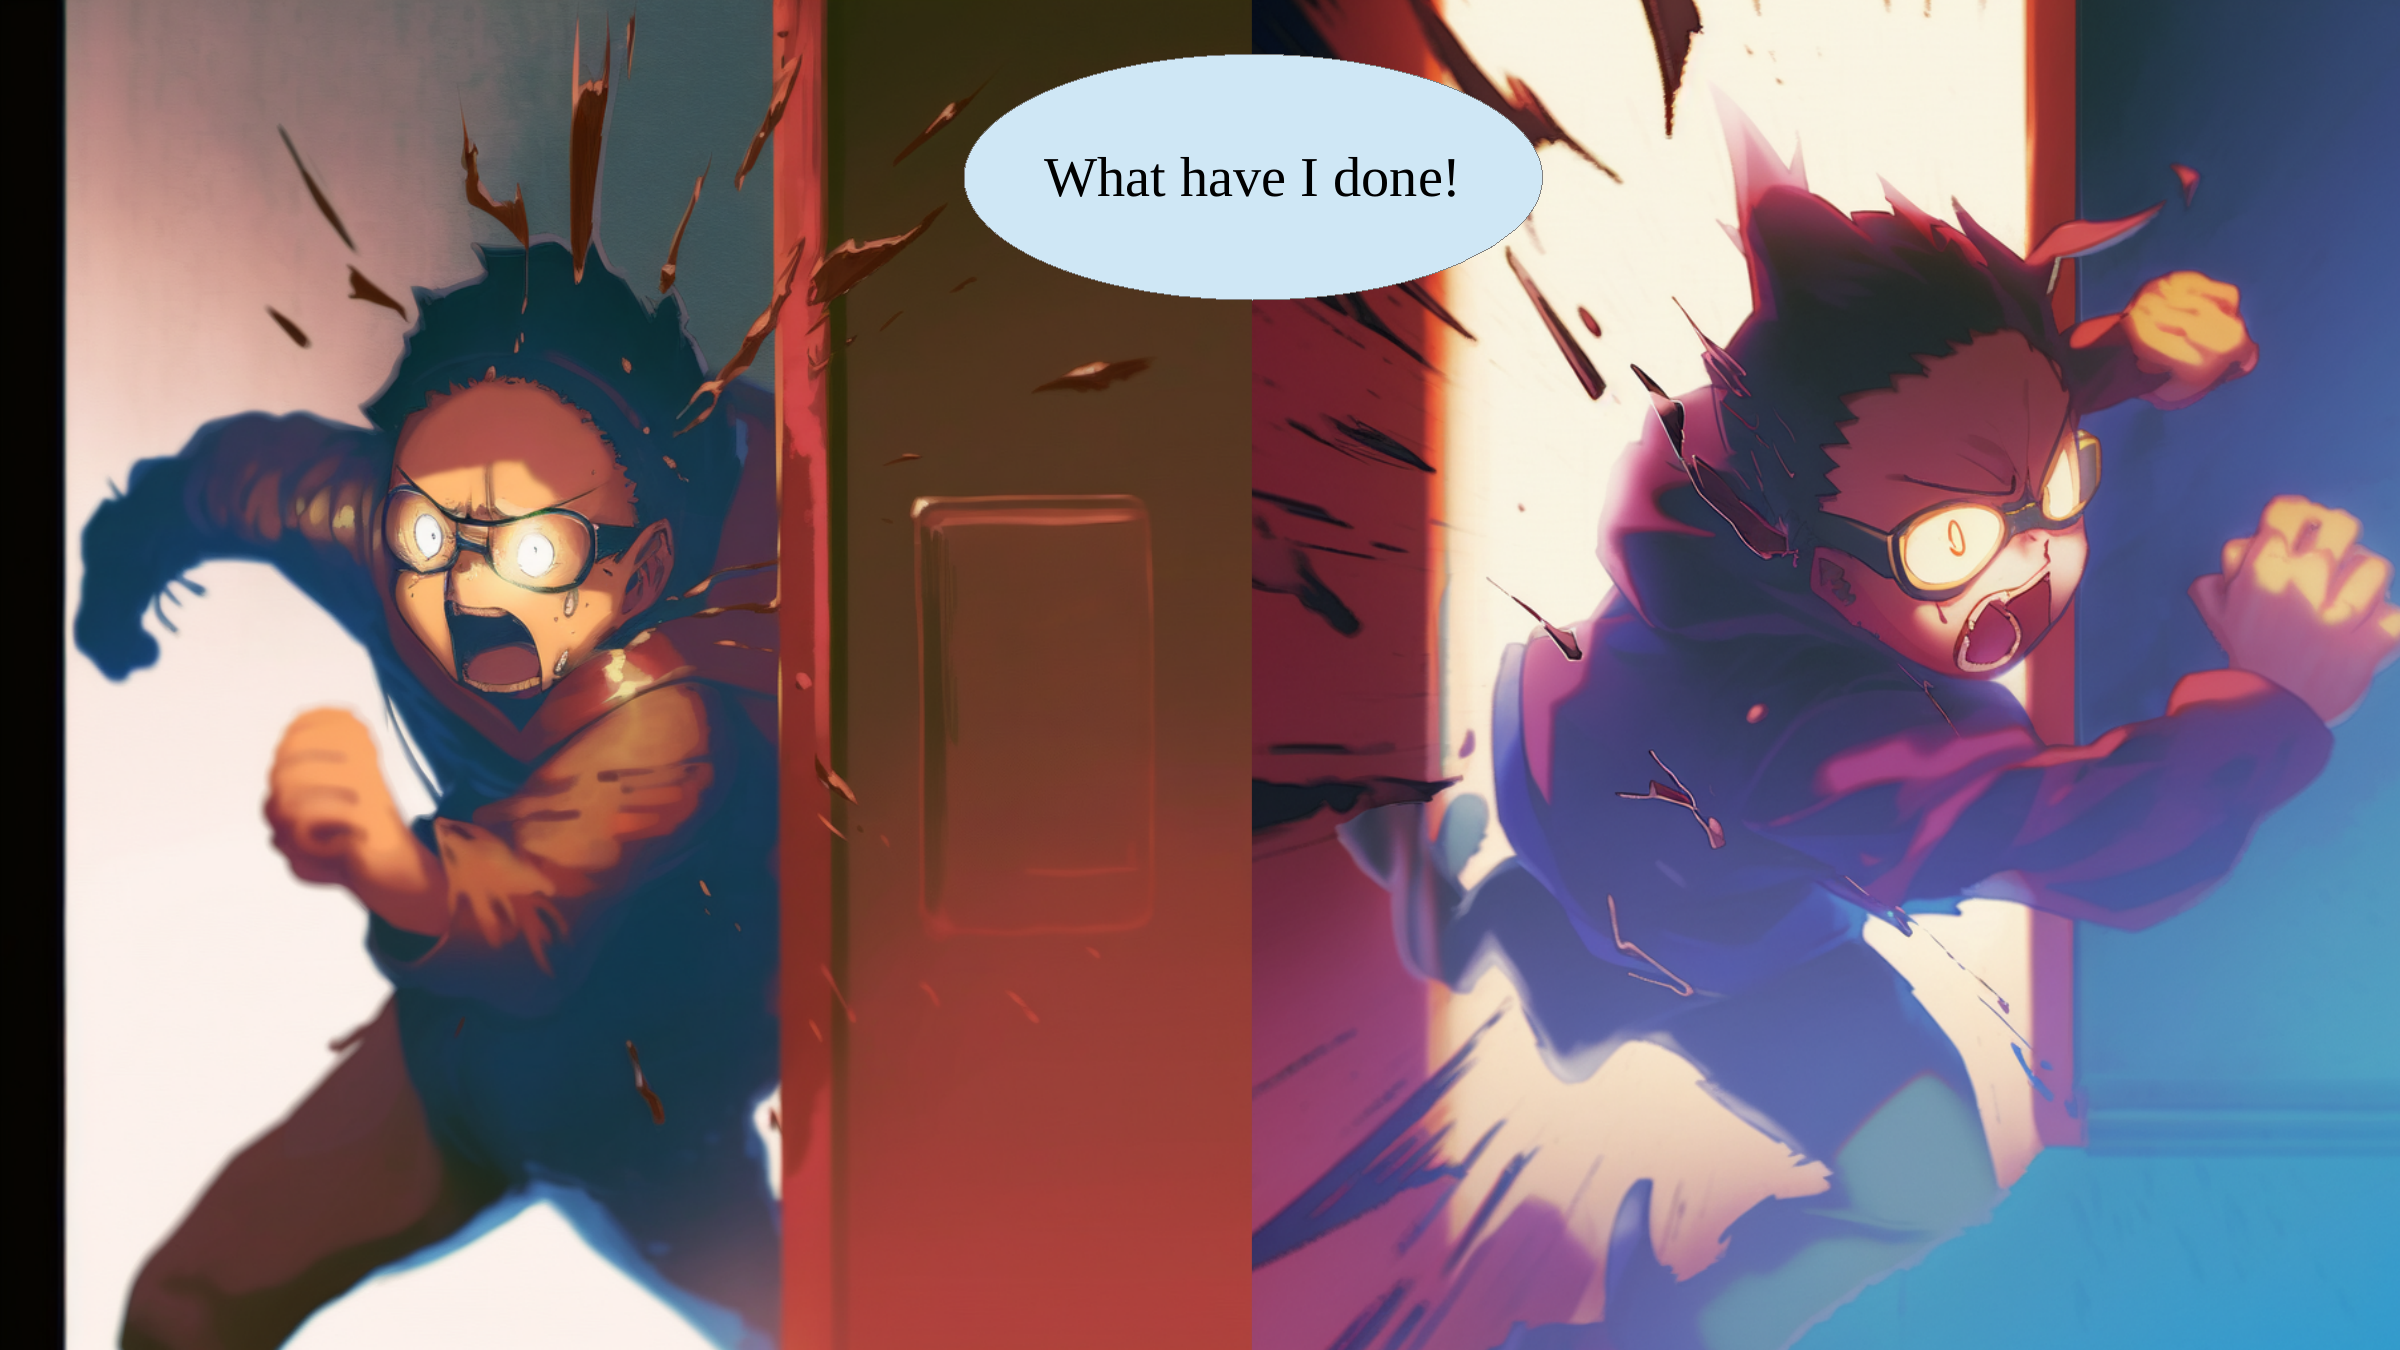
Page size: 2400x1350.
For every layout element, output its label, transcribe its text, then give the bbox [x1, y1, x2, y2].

picture [0, 0, 2400, 1350]
text_box What have I done! [964, 54, 1543, 301]
